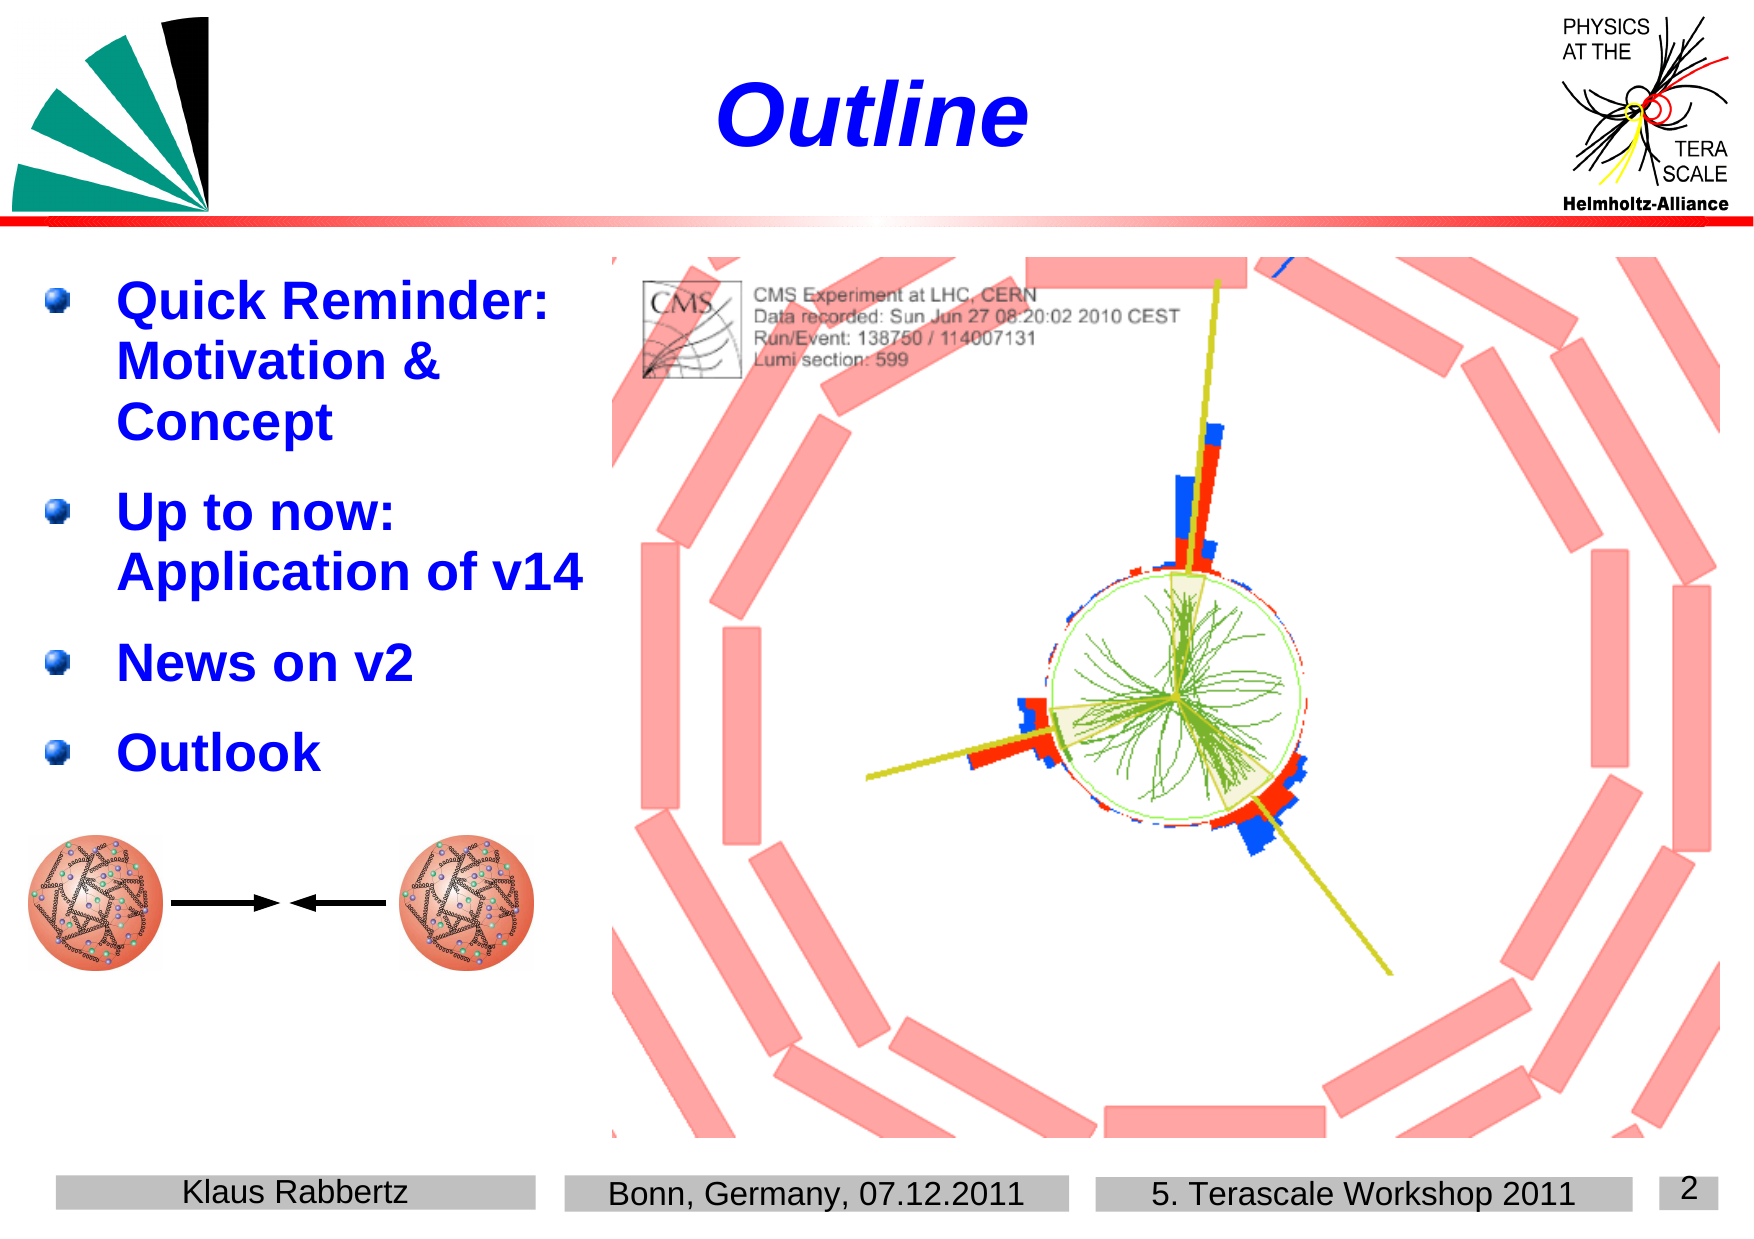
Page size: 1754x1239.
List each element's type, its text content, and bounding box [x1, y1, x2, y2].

picture [12, 17, 209, 214]
picture [1546, 9, 1744, 223]
picture [399, 835, 534, 971]
title Outline [220, 16, 1525, 213]
list Quick Reminder: Motivation & Concept Up to now: Application of v14 News on v2 Outlook [33, 270, 605, 793]
picture [612, 257, 1720, 1139]
picture [28, 835, 163, 971]
